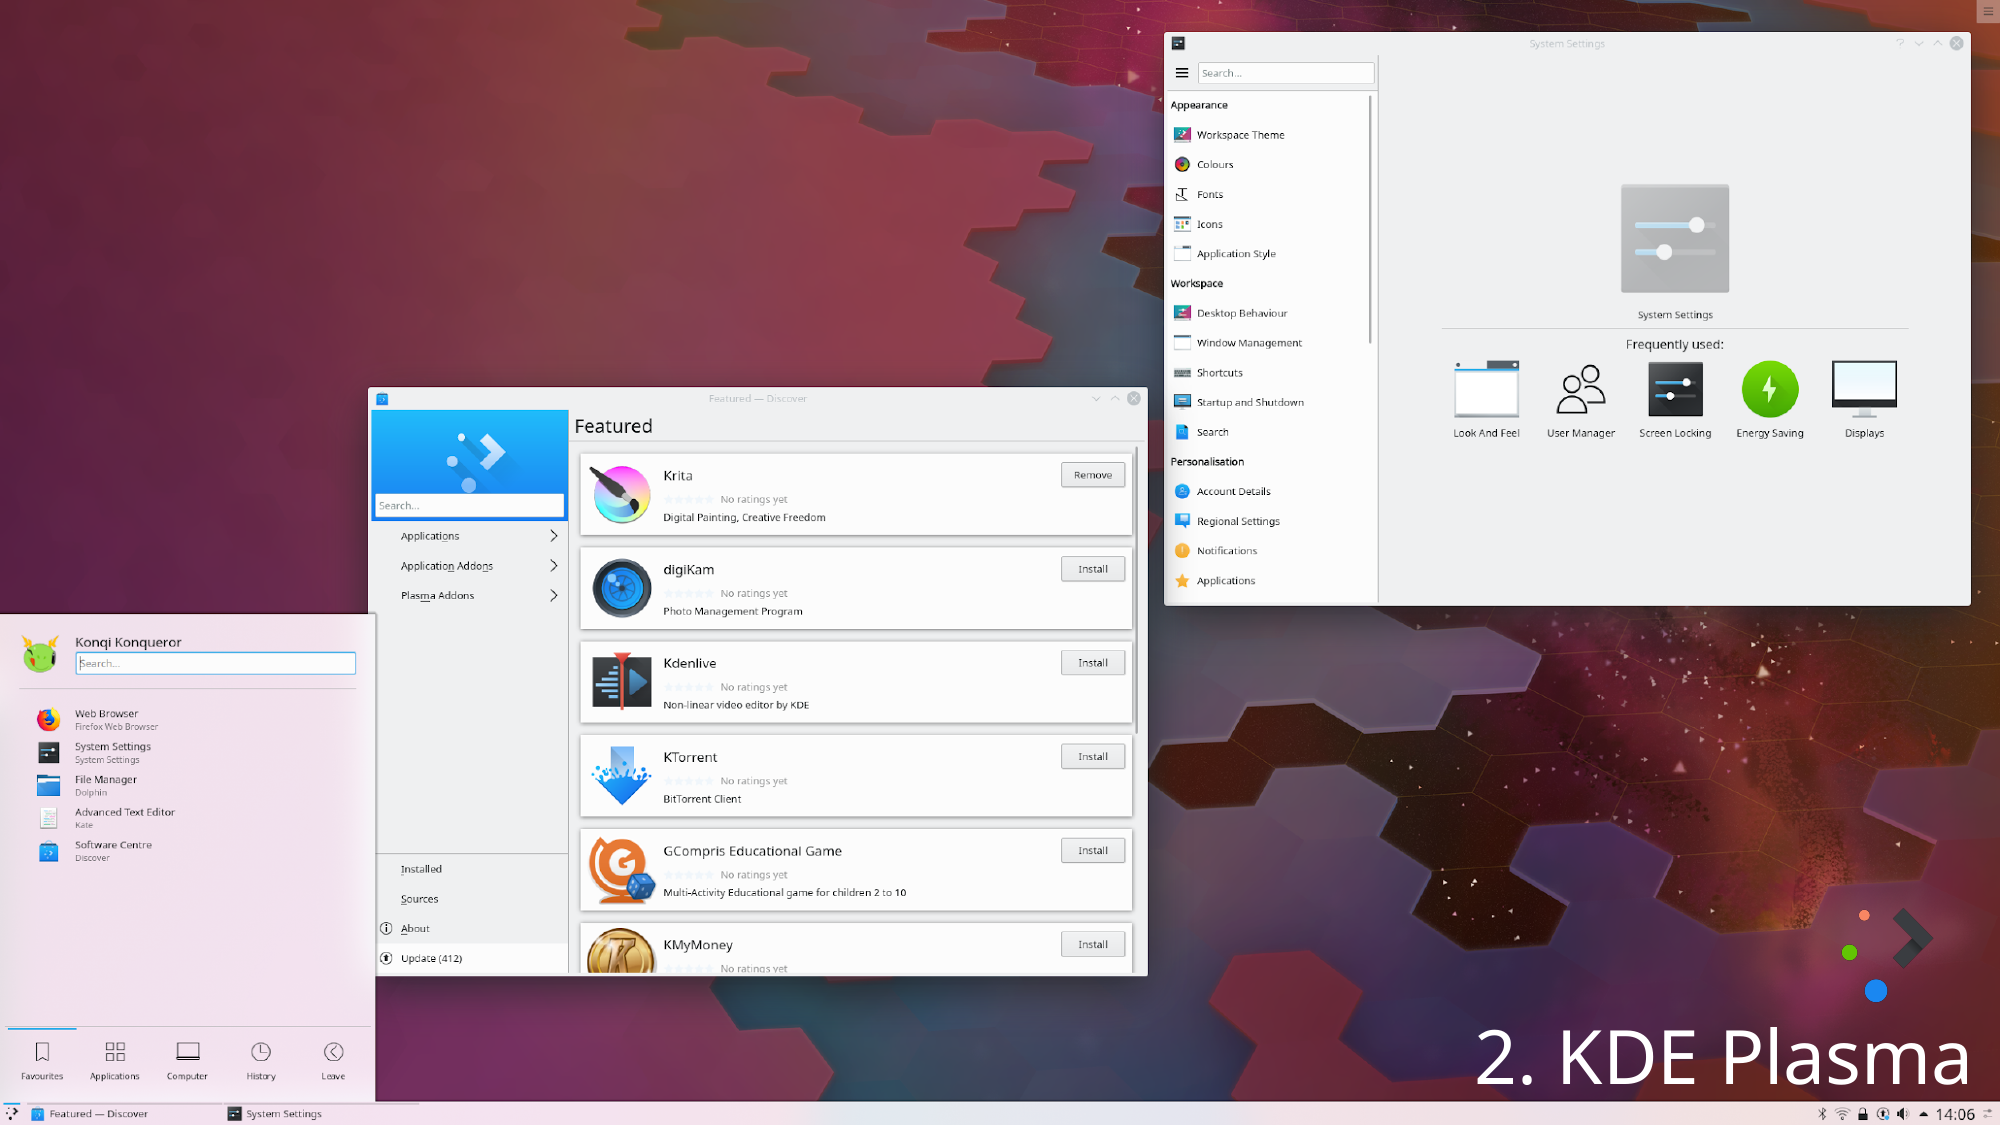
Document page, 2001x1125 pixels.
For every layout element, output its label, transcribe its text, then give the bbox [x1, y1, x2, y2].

title 2. KDE Plasma [1474, 1012, 2000, 1125]
picture [0, 0, 2000, 1125]
